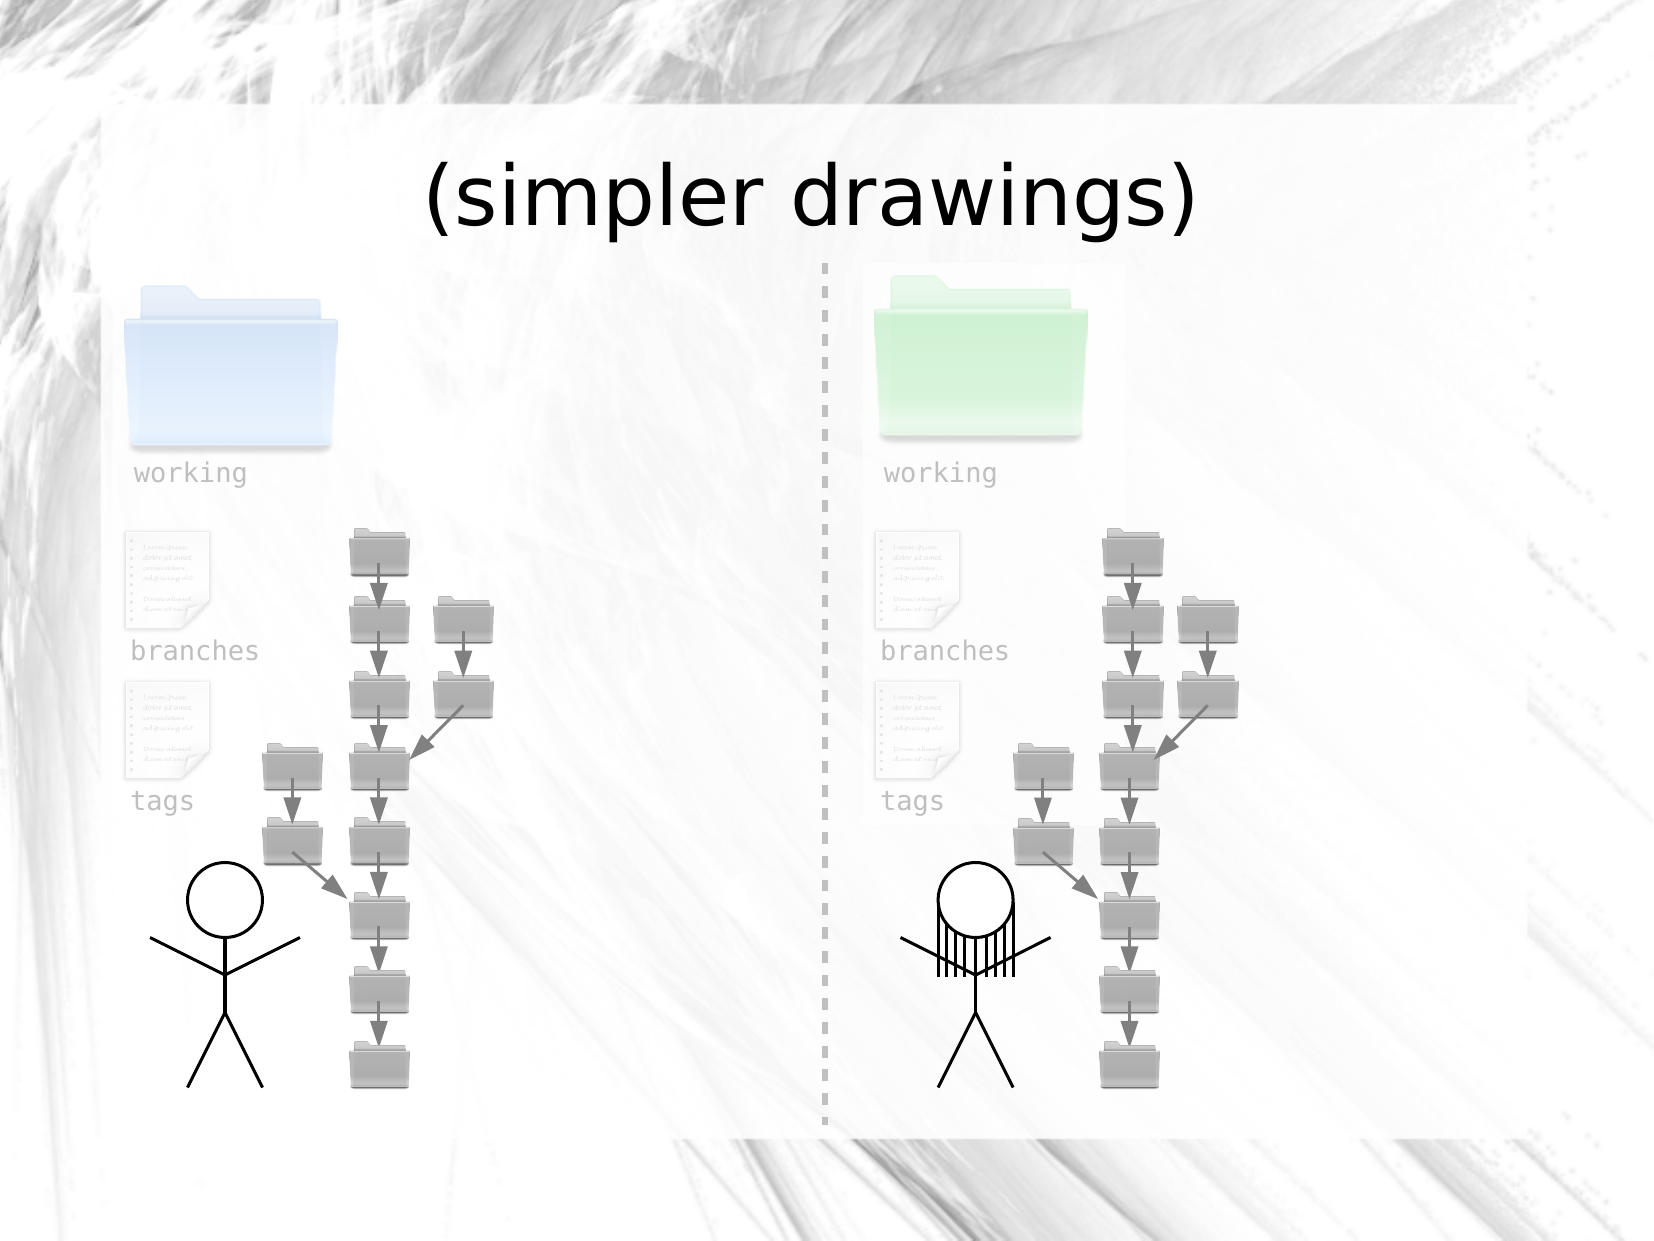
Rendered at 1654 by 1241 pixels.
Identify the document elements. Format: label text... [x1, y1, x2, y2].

text_box [112, 262, 376, 826]
title (simpler drawings) [118, 112, 1506, 281]
picture [0, 0, 1654, 1241]
text_box [938, 862, 1014, 938]
text_box [862, 281, 1126, 826]
